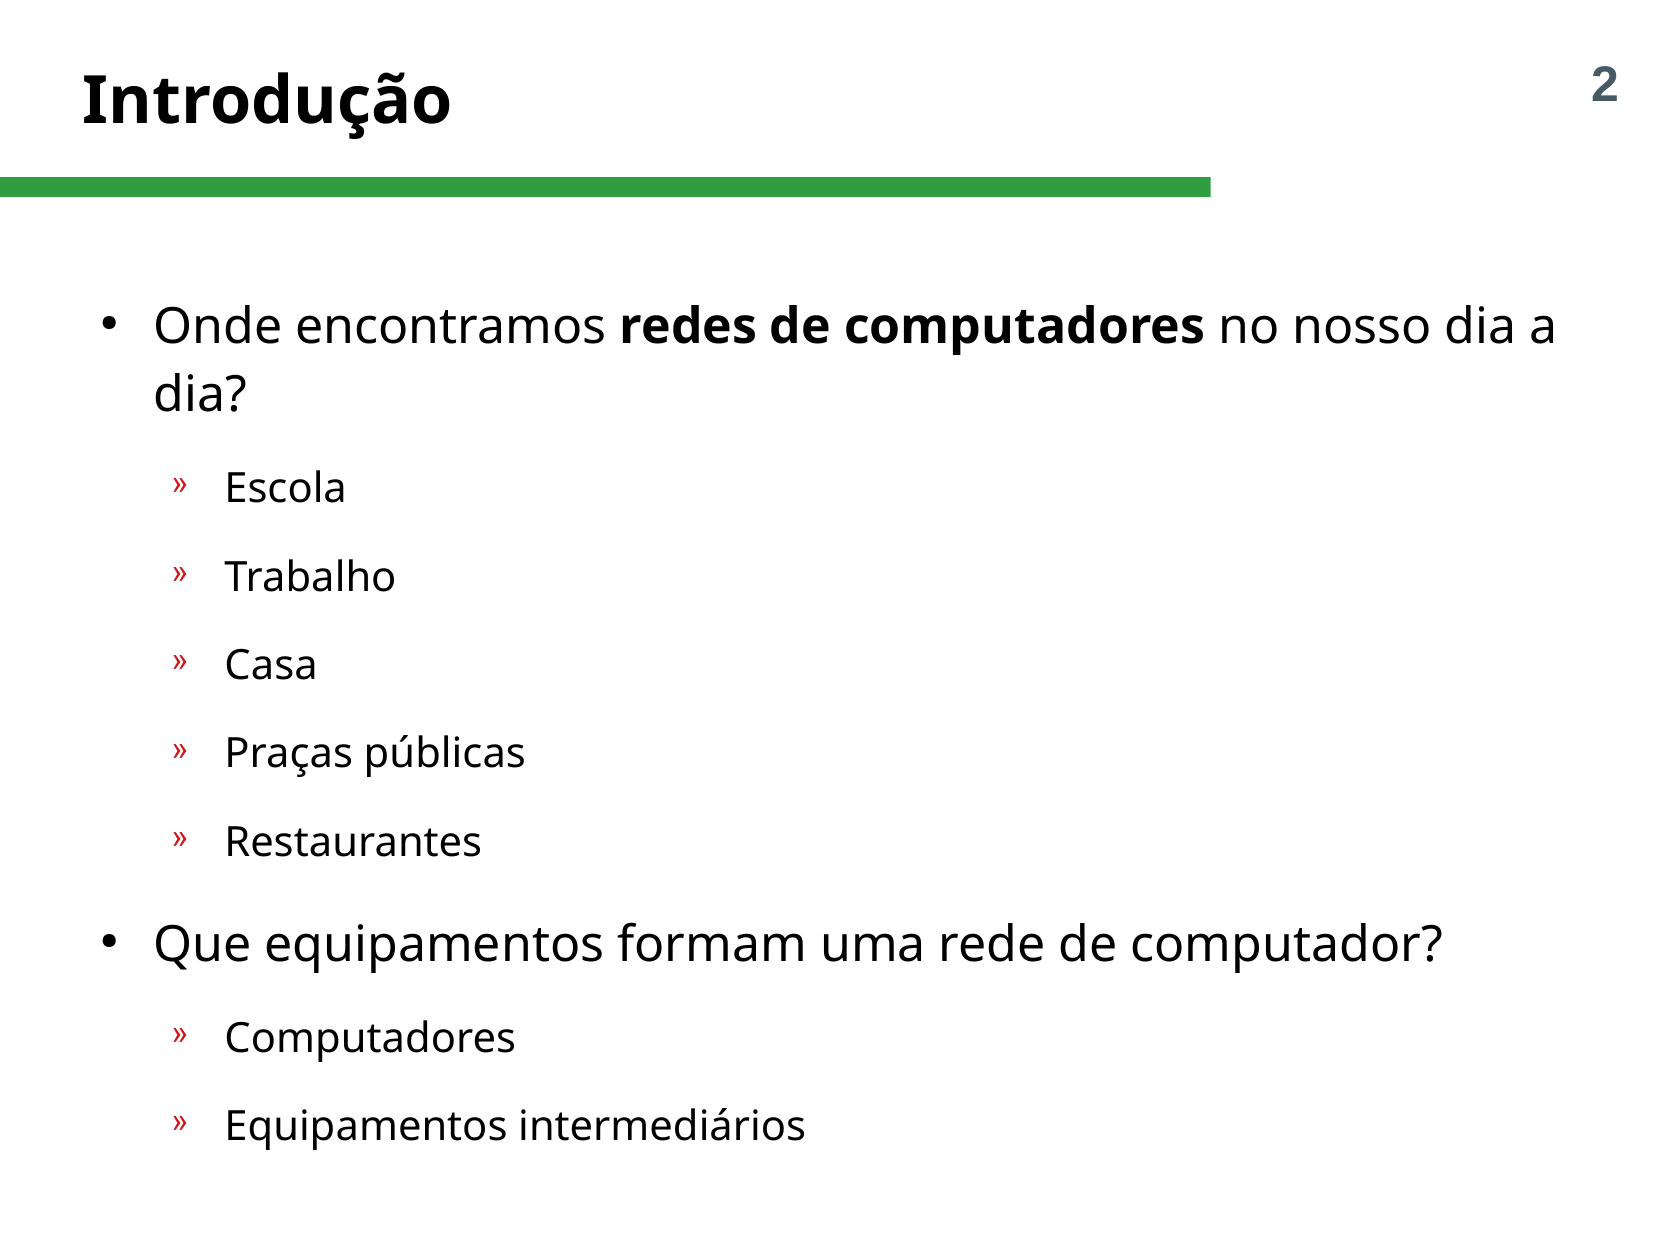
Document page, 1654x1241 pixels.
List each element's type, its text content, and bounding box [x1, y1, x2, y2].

list Onde encontramos redes de computadores no nosso dia a dia? Escola Trabalho Casa Praças públicas Restaurantes Que equipamentos formam uma rede de computador? Computadores Equipamentos intermediários [82, 290, 1571, 1216]
title Introdução [82, 0, 1152, 202]
